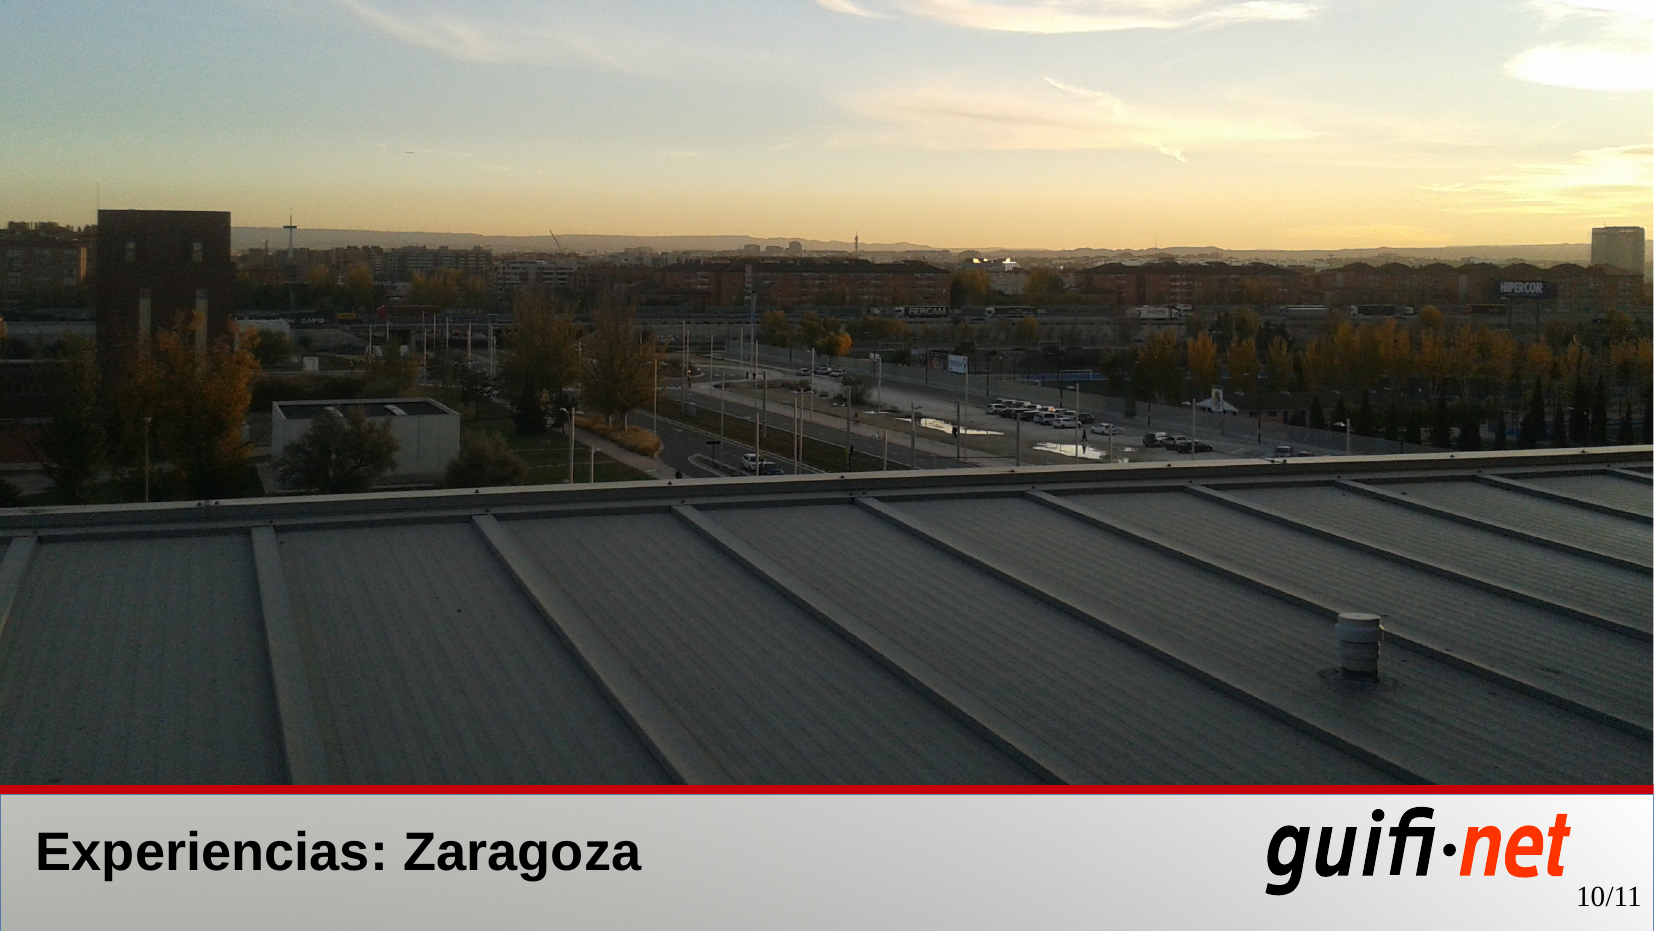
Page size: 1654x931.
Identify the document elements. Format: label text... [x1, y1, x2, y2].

picture [0, 0, 1654, 785]
title Experiencias: Zaragoza [35, 804, 1182, 898]
